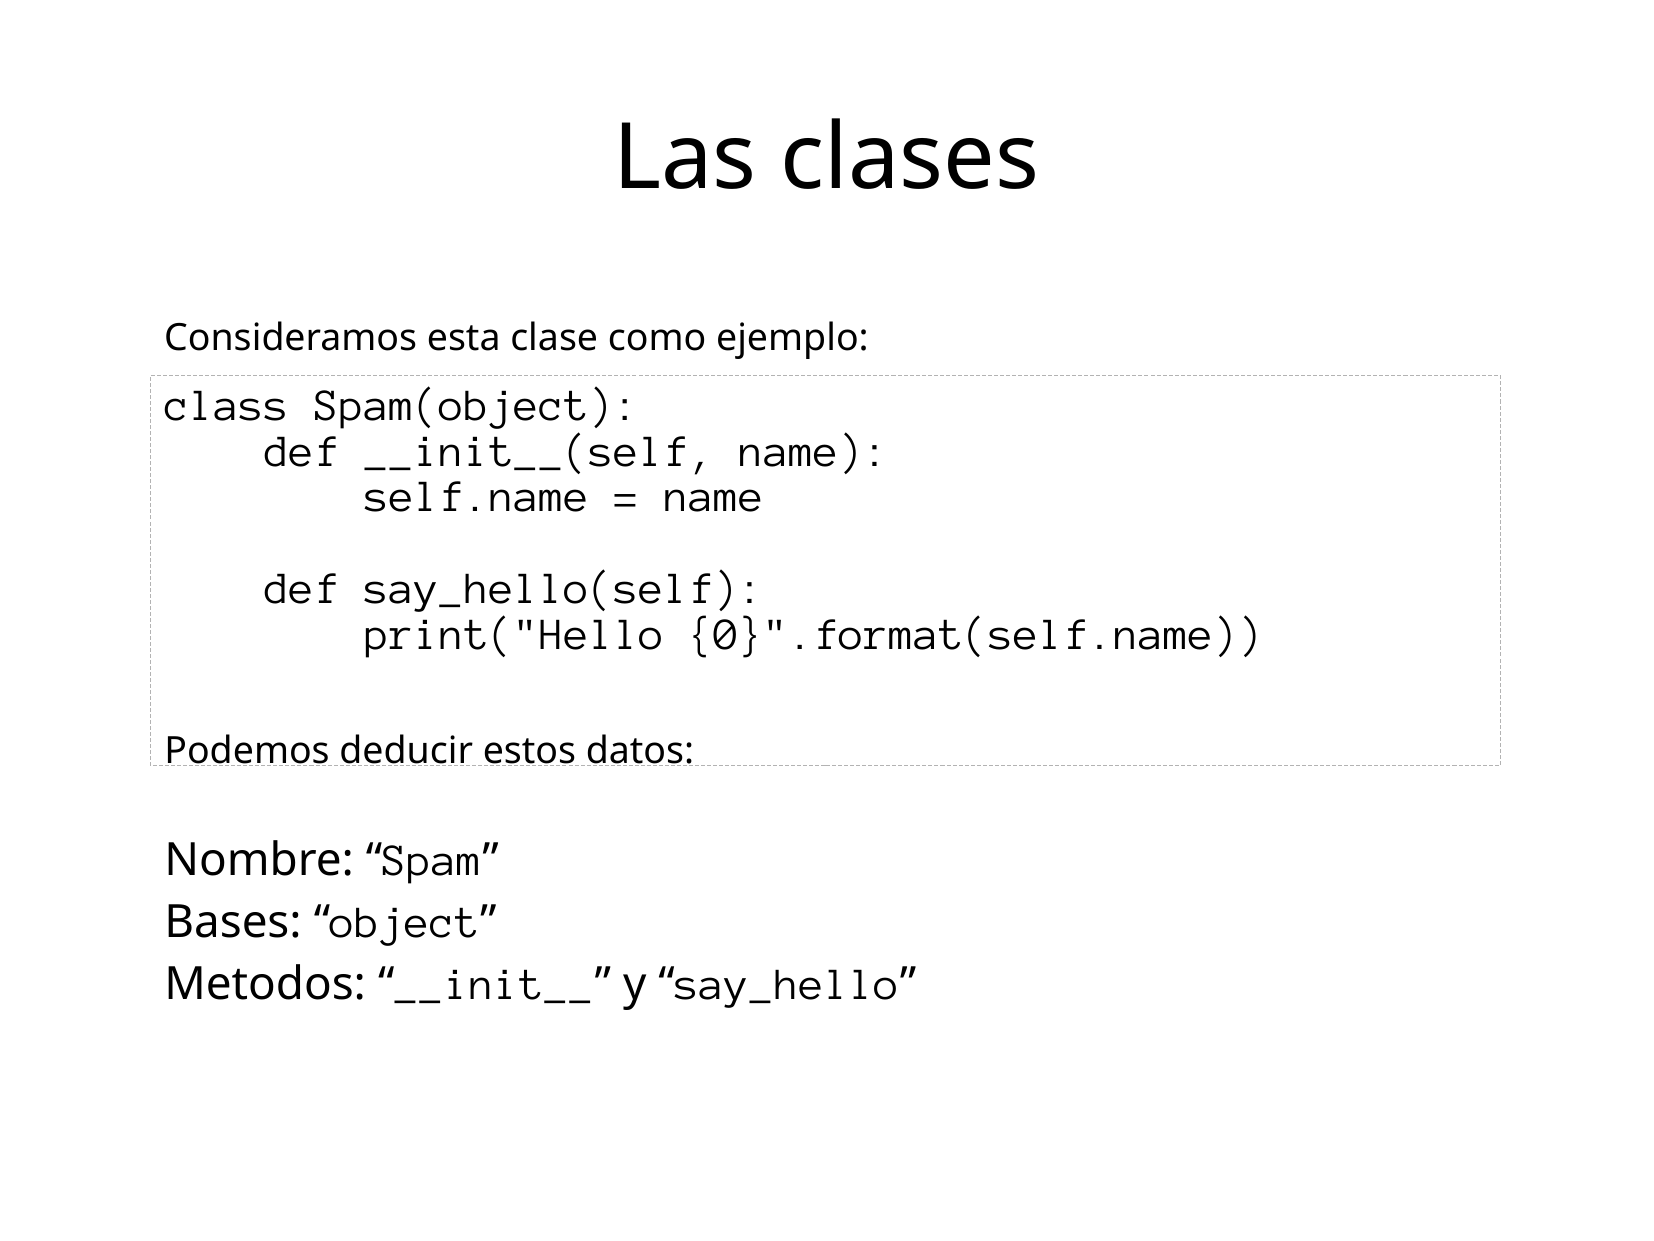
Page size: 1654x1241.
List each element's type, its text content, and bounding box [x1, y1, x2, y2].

text_box class Spam(object): def __init__(self, name): self.name = name def say_hello(self): print("Hello {0}".format(self.name)) [150, 375, 1501, 665]
text_box Podemos deducir estos datos: Nombre: “Spam” Bases: “object” Metodos: “__init__” y “say_hello” [149, 716, 902, 981]
title Las clases [82, 49, 1571, 257]
text_box Consideramos esta clase como ejemplo: [149, 303, 834, 363]
